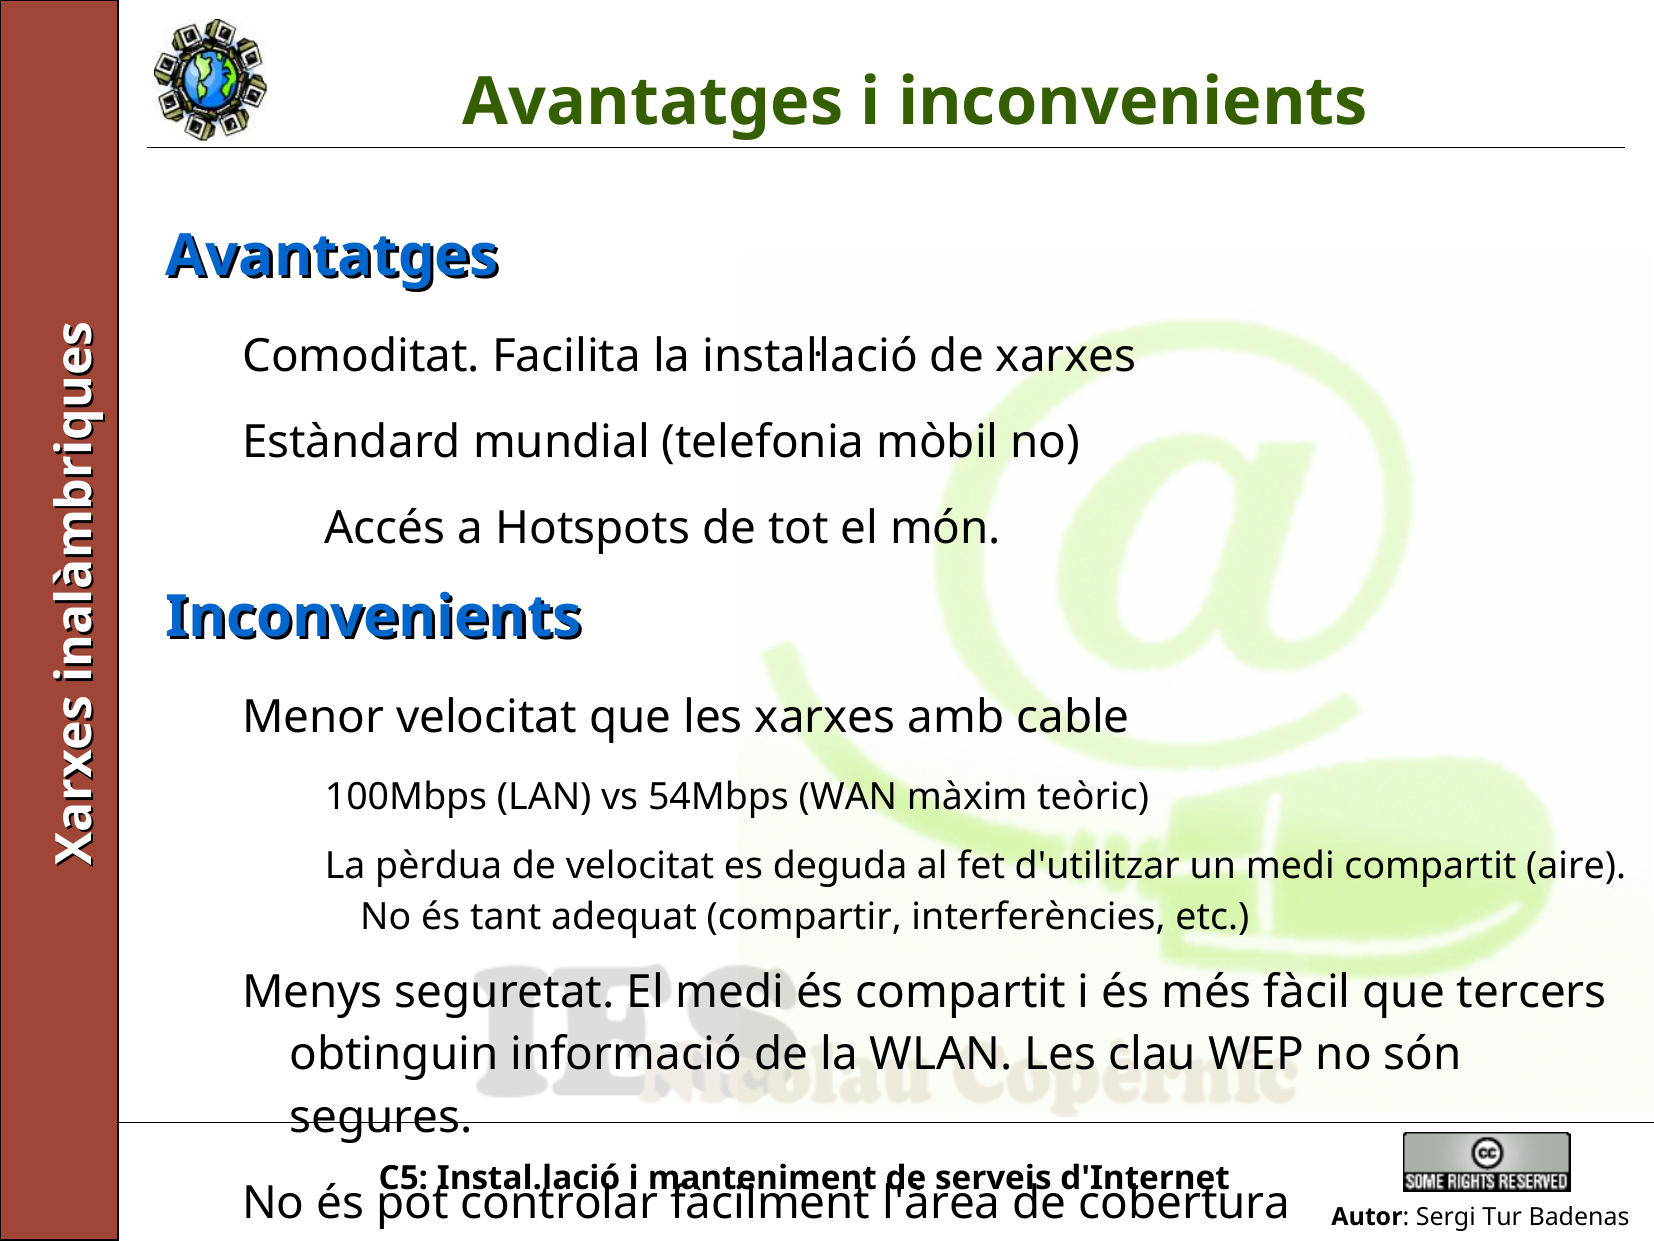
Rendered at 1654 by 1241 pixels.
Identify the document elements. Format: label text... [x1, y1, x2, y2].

list Avantatges Comoditat. Facilita la instal·lació de xarxes Estàndard mundial (telefonia mòbil no) Accés a Hotspots de tot el món. Inconvenients Menor velocitat que les xarxes amb cable 100Mbps (LAN) vs 54Mbps (WAN màxim teòric) La pèrdua de velocitat es deguda al fet d'utilitzar un medi compartit (aire). No és tant adequat (compartir, interferències, etc.) Menys seguretat. El medi és compartit i és més fàcil que tercers obtinguin informació de la WLAN. Les clau WEP no són segures. No és pot controlar fàcilment l'àrea de cobertura No és compatibles amb altres tecnologies sense fils: Bluetooth, GPRS, UMTS, etc. [147, 213, 1636, 1085]
picture [154, 19, 268, 142]
picture [1403, 1132, 1571, 1192]
picture [466, 252, 1654, 1117]
title Avantatges i inconvenients [171, 56, 1654, 141]
